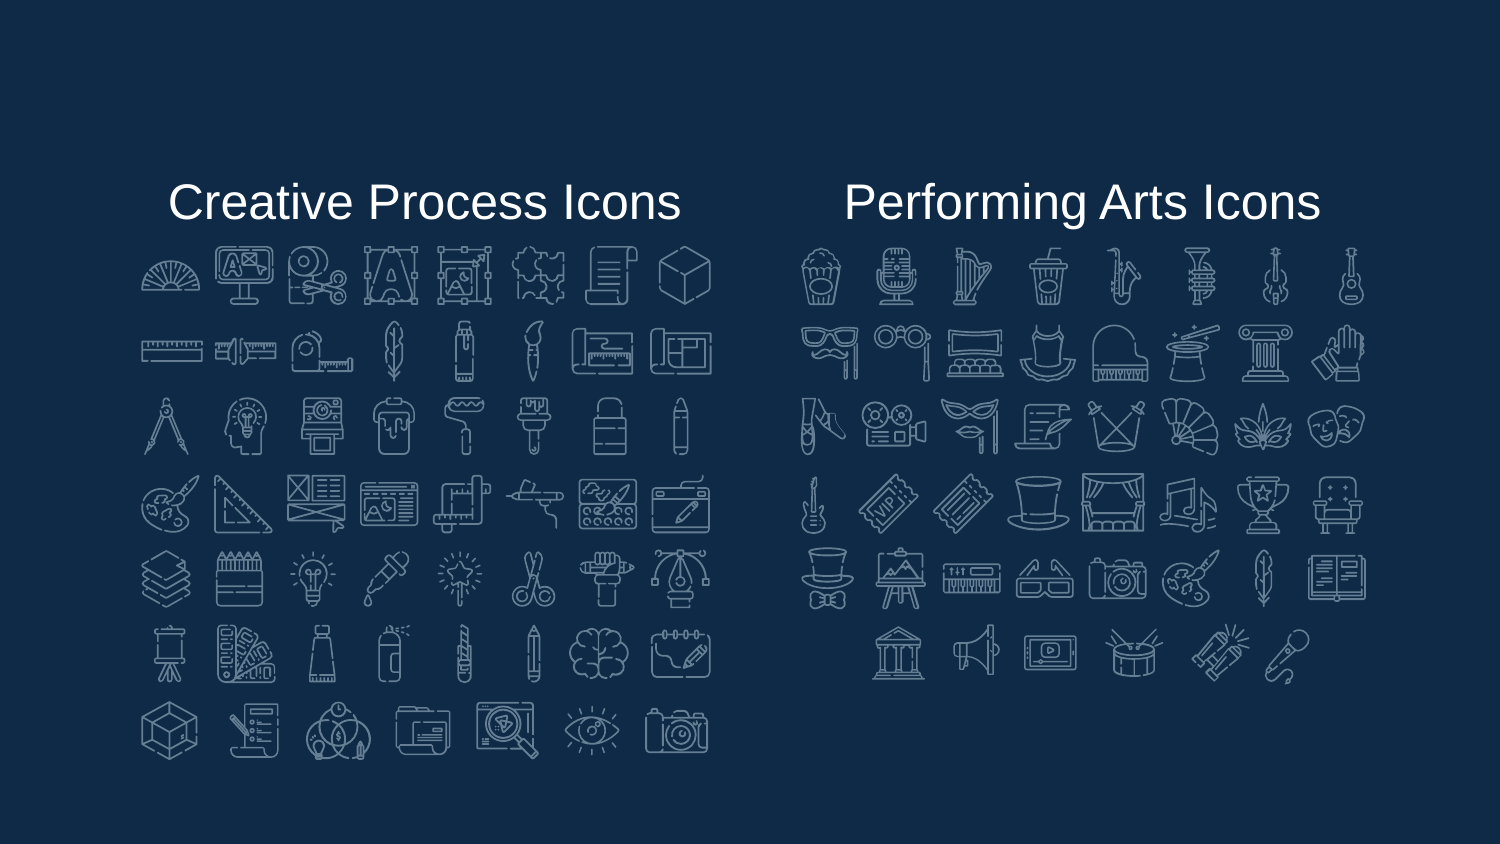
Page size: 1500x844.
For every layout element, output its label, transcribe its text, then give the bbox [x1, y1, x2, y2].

text_box [287, 474, 310, 502]
text_box [305, 330, 322, 358]
text_box [933, 473, 994, 534]
text_box [1092, 412, 1141, 453]
text_box [1088, 557, 1147, 600]
text_box [141, 550, 191, 599]
text_box [1184, 247, 1216, 306]
text_box [585, 246, 638, 306]
text_box [1311, 324, 1365, 382]
text_box [1262, 269, 1279, 306]
text_box [1340, 560, 1358, 568]
text_box [444, 397, 485, 444]
text_box [141, 260, 200, 291]
text_box [578, 478, 638, 530]
text_box [858, 473, 919, 534]
text_box [949, 567, 954, 576]
text_box [215, 551, 264, 607]
text_box [955, 567, 960, 576]
text_box [228, 434, 250, 456]
text_box [942, 563, 1001, 570]
text_box [287, 503, 346, 534]
text_box [515, 246, 528, 260]
text_box [871, 626, 925, 680]
text_box [953, 624, 1000, 675]
text_box [1235, 629, 1245, 639]
text_box [1193, 591, 1203, 602]
text_box [141, 590, 183, 608]
text_box [363, 551, 410, 607]
text_box [1237, 637, 1250, 642]
text_box [946, 358, 1004, 378]
text_box [505, 479, 542, 501]
text_box [1256, 342, 1262, 368]
text_box [873, 324, 932, 382]
text_box [676, 345, 712, 375]
text_box [256, 719, 272, 725]
text_box [215, 246, 274, 305]
text_box [256, 727, 272, 734]
text_box [948, 329, 1003, 357]
text_box [395, 710, 451, 756]
text_box [311, 474, 346, 502]
text_box [455, 357, 474, 382]
text_box [364, 246, 419, 305]
text_box [1160, 523, 1190, 528]
text_box [579, 551, 635, 598]
text_box [1264, 629, 1310, 685]
text_box [516, 397, 552, 455]
text_box [214, 474, 273, 534]
text_box [1312, 496, 1363, 534]
text_box [1345, 247, 1358, 289]
text_box [141, 340, 203, 362]
text_box [432, 727, 443, 733]
text_box [1024, 635, 1077, 671]
text_box [801, 565, 854, 590]
title Performing Arts Icons [797, 154, 1369, 234]
text_box [1019, 324, 1077, 383]
text_box [417, 734, 443, 742]
text_box [1014, 403, 1072, 450]
text_box [232, 403, 261, 439]
text_box [1092, 324, 1149, 382]
text_box [229, 703, 279, 758]
text_box [611, 713, 617, 720]
text_box [1007, 476, 1070, 531]
text_box [527, 624, 541, 683]
text_box [154, 624, 186, 683]
text_box [1270, 247, 1282, 282]
text_box [461, 435, 472, 456]
text_box [1191, 623, 1250, 682]
text_box [301, 397, 344, 455]
text_box [1165, 324, 1221, 365]
text_box [1238, 324, 1293, 364]
text_box [960, 567, 966, 576]
text_box [534, 491, 565, 529]
text_box [801, 247, 842, 306]
text_box [249, 708, 274, 715]
text_box [1105, 628, 1164, 677]
text_box [217, 624, 276, 684]
text_box [455, 320, 475, 363]
text_box [511, 245, 565, 305]
text_box [446, 560, 474, 607]
text_box [1169, 367, 1206, 383]
text_box [969, 567, 994, 576]
text_box [378, 624, 405, 683]
text_box [1163, 549, 1220, 608]
text_box [263, 666, 272, 680]
text_box [673, 397, 689, 456]
text_box [457, 624, 472, 684]
text_box [214, 337, 237, 366]
text_box [800, 397, 816, 456]
text_box [298, 340, 314, 356]
text_box [876, 247, 917, 306]
text_box [1087, 400, 1103, 416]
text_box [1081, 473, 1146, 532]
text_box [1029, 247, 1068, 306]
text_box [142, 474, 200, 533]
text_box [256, 736, 272, 742]
text_box [650, 629, 711, 678]
text_box [1241, 348, 1290, 382]
text_box [955, 425, 985, 455]
text_box [360, 482, 419, 527]
text_box [1191, 486, 1217, 533]
text_box [593, 397, 627, 456]
text_box [373, 397, 415, 455]
text_box [1307, 405, 1365, 448]
text_box [815, 398, 847, 440]
text_box [1015, 558, 1074, 598]
text_box [809, 590, 846, 610]
text_box [1318, 476, 1357, 499]
text_box [801, 326, 859, 380]
text_box [1345, 295, 1358, 301]
text_box [141, 701, 198, 761]
text_box [645, 707, 709, 754]
text_box [801, 501, 826, 534]
text_box [305, 701, 371, 760]
text_box [811, 348, 849, 380]
text_box [650, 327, 712, 375]
text_box [141, 503, 163, 531]
text_box [1338, 273, 1364, 306]
text_box [1308, 554, 1366, 602]
text_box [671, 725, 691, 745]
text_box [385, 320, 404, 382]
text_box [1237, 476, 1290, 535]
text_box [1263, 342, 1275, 368]
text_box [810, 476, 818, 513]
text_box [432, 474, 492, 534]
text_box [173, 517, 183, 527]
text_box [224, 496, 251, 524]
text_box [667, 338, 706, 369]
text_box [395, 706, 435, 720]
text_box [214, 488, 261, 534]
text_box [476, 701, 539, 760]
text_box [288, 246, 347, 306]
text_box [1278, 269, 1289, 303]
text_box [1130, 400, 1146, 415]
text_box [229, 259, 236, 268]
text_box [224, 397, 267, 456]
text_box [1231, 624, 1237, 637]
text_box [569, 627, 629, 680]
text_box [658, 245, 711, 305]
text_box [239, 337, 277, 365]
text_box [942, 572, 1001, 594]
text_box [875, 552, 926, 610]
text_box [511, 551, 556, 607]
text_box [886, 547, 924, 568]
text_box [861, 401, 927, 447]
text_box [597, 589, 617, 607]
text_box [567, 741, 573, 748]
title Creative Process Icons [139, 154, 711, 234]
text_box [952, 247, 992, 306]
text_box [291, 357, 354, 373]
text_box [1161, 397, 1219, 456]
text_box [571, 327, 634, 375]
text_box [437, 246, 492, 305]
text_box [309, 624, 336, 683]
text_box [651, 474, 710, 534]
text_box [524, 320, 544, 382]
text_box [1234, 402, 1292, 451]
text_box [589, 337, 624, 350]
text_box [1206, 525, 1217, 529]
text_box [808, 547, 848, 564]
text_box [1255, 549, 1273, 608]
text_box [1106, 247, 1142, 306]
text_box [298, 559, 328, 607]
text_box [940, 398, 999, 455]
text_box [1161, 577, 1183, 605]
text_box [564, 716, 620, 745]
text_box [291, 334, 304, 362]
text_box [144, 397, 189, 456]
text_box [1159, 477, 1199, 522]
text_box [651, 549, 710, 609]
